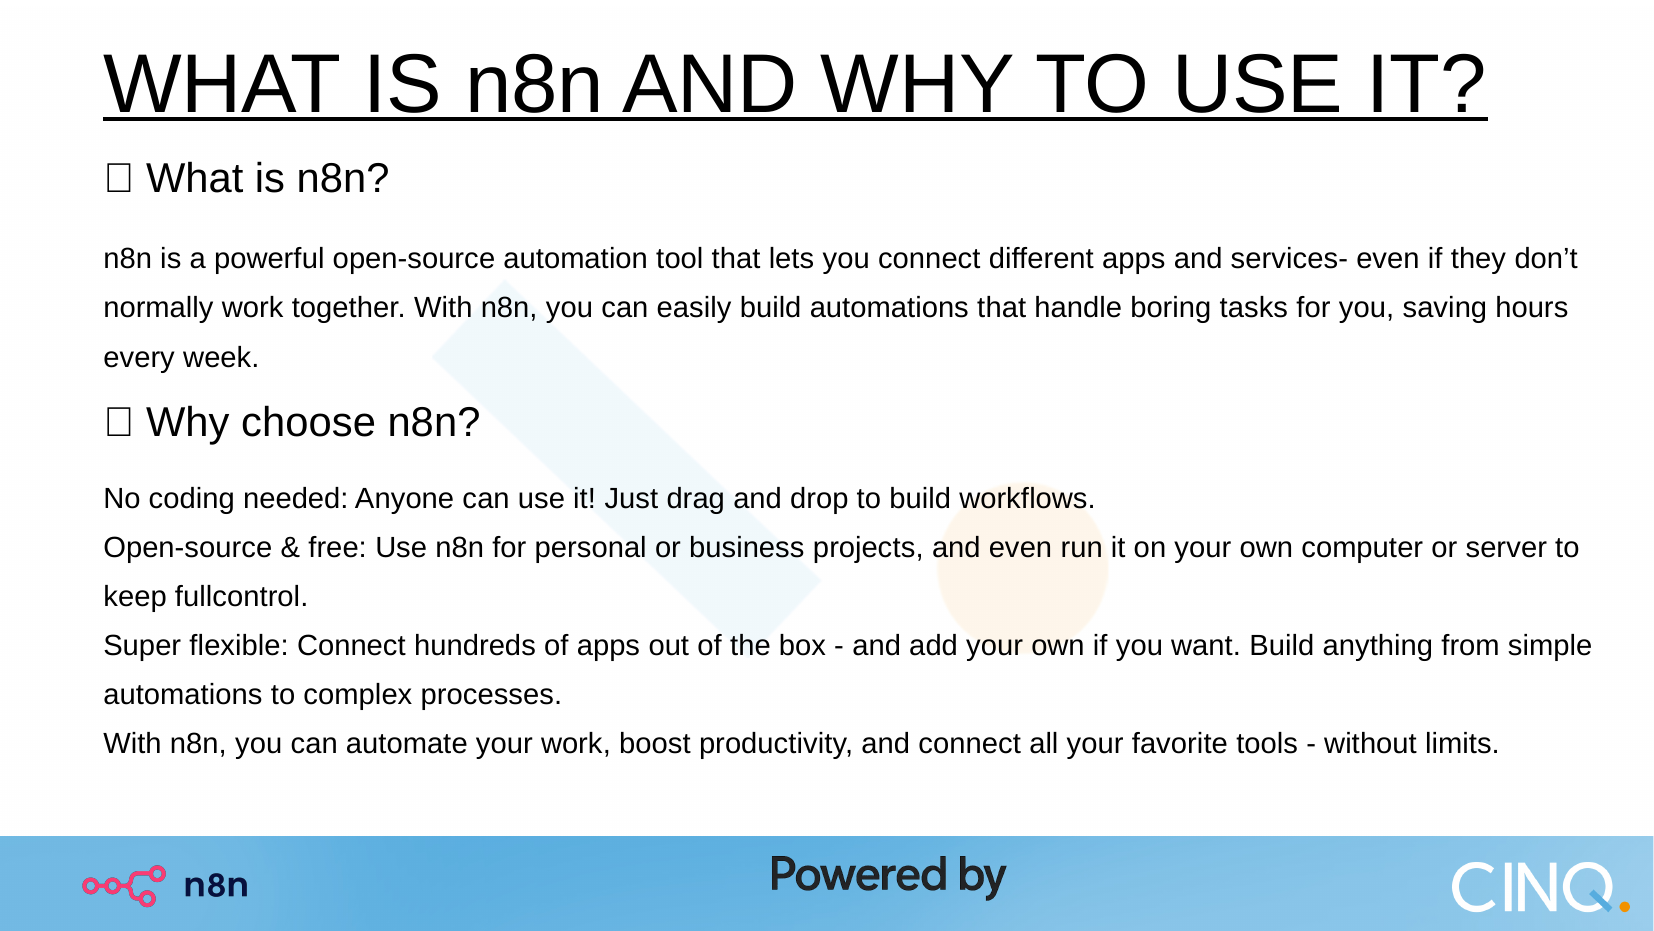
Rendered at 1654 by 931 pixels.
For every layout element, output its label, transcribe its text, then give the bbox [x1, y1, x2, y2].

text_box WHAT IS n8n AND WHY TO USE IT? 🤖 What is n8n? n8n is a powerful open-source automation tool that lets you connect different apps and services- even if they don’t normally work together. With n8n, you can easily build automations that handle boring tasks for you, saving hours every week. ✅ Why choose n8n? No coding needed: Anyone can use it! Just drag and drop to build workflows. Open-source & free: Use n8n for personal or business projects, and even run it on your own computer or server to keep fullcontrol. Super flexible: Connect hundreds of apps out of the box - and add your own if you want. Build anything from simple automations to complex processes. With n8n, you can automate your work, boost productivity, and connect all your favorite tools - without limits. [88, 29, 1625, 883]
picture [0, 6, 1654, 931]
